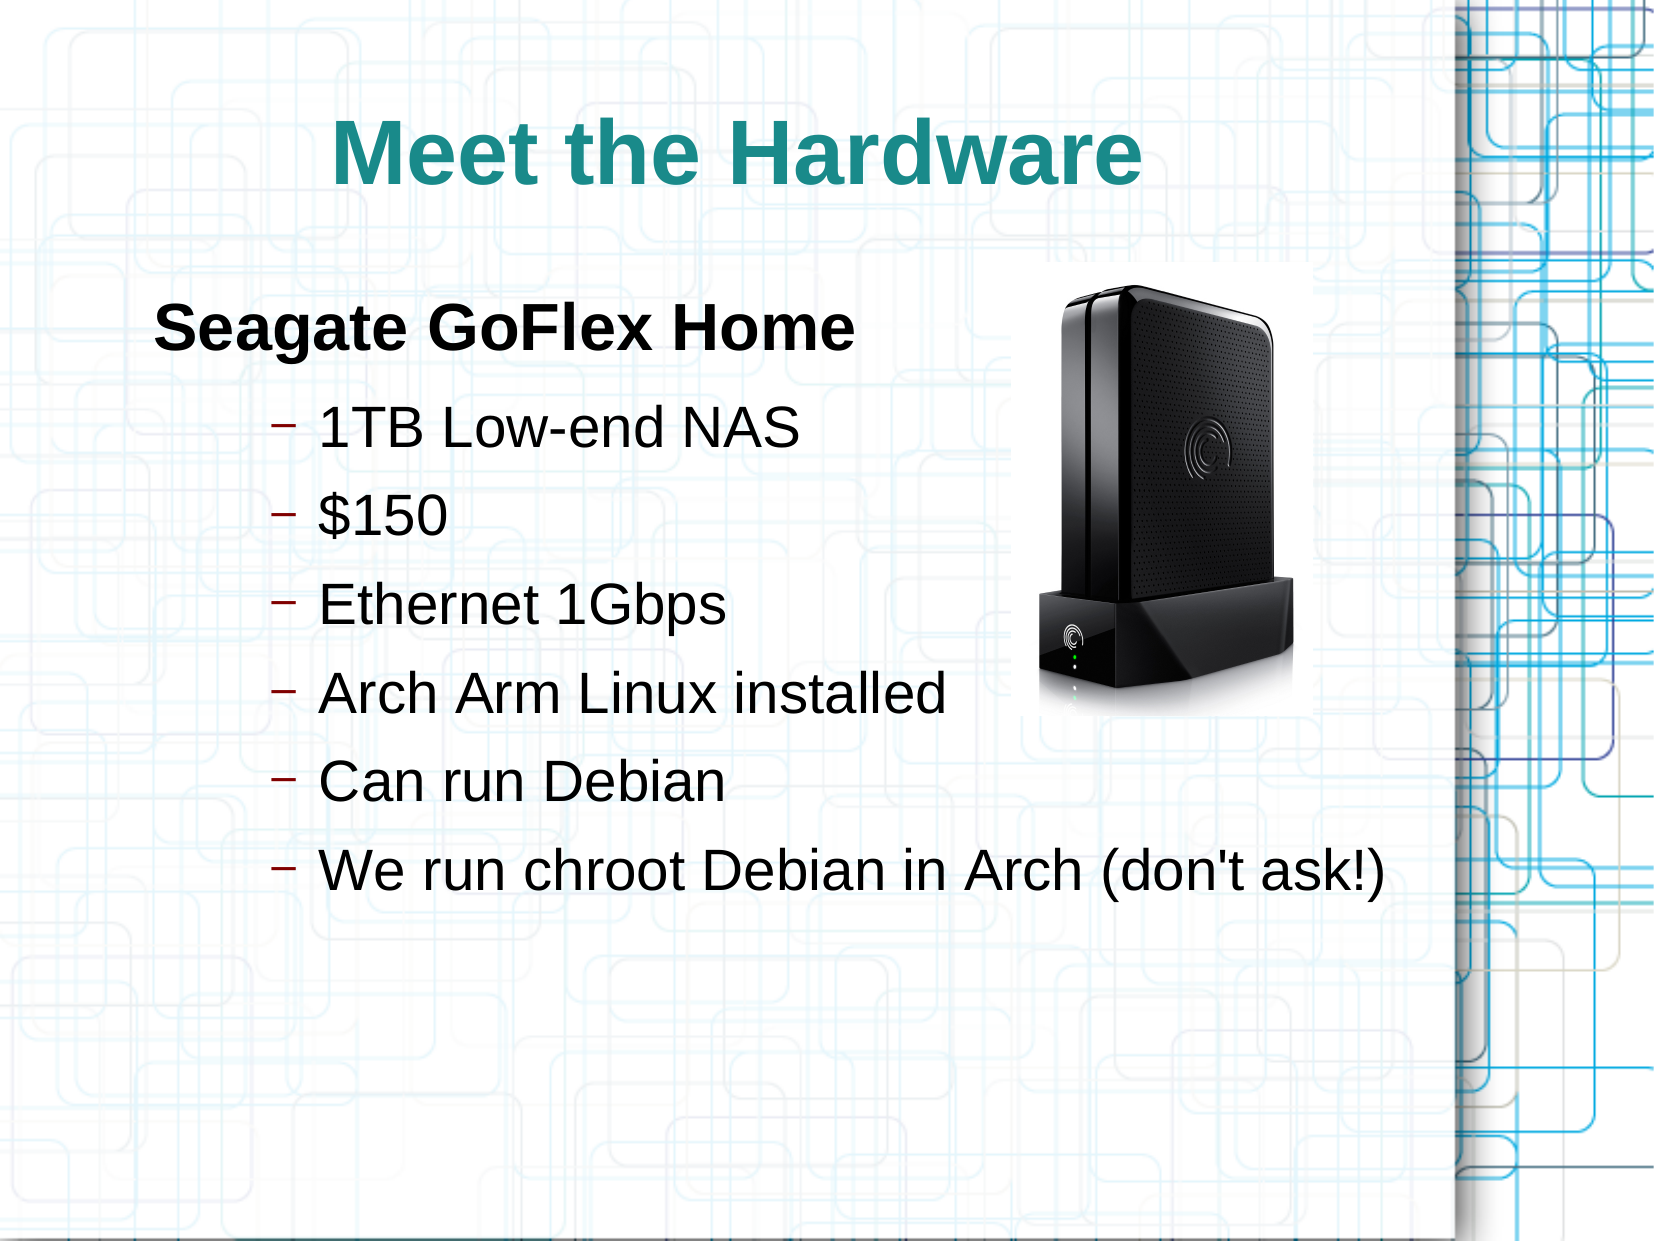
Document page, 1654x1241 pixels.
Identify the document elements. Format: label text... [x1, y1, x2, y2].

title Meet the Hardware [59, 49, 1418, 257]
list Seagate GoFlex Home 1TB Low-end NAS $150 Ethernet 1Gbps Arch Arm Linux installed Can run Debian We run chroot Debian in Arch (don't ask!) [82, 290, 1418, 1010]
picture [0, 0, 1654, 1241]
